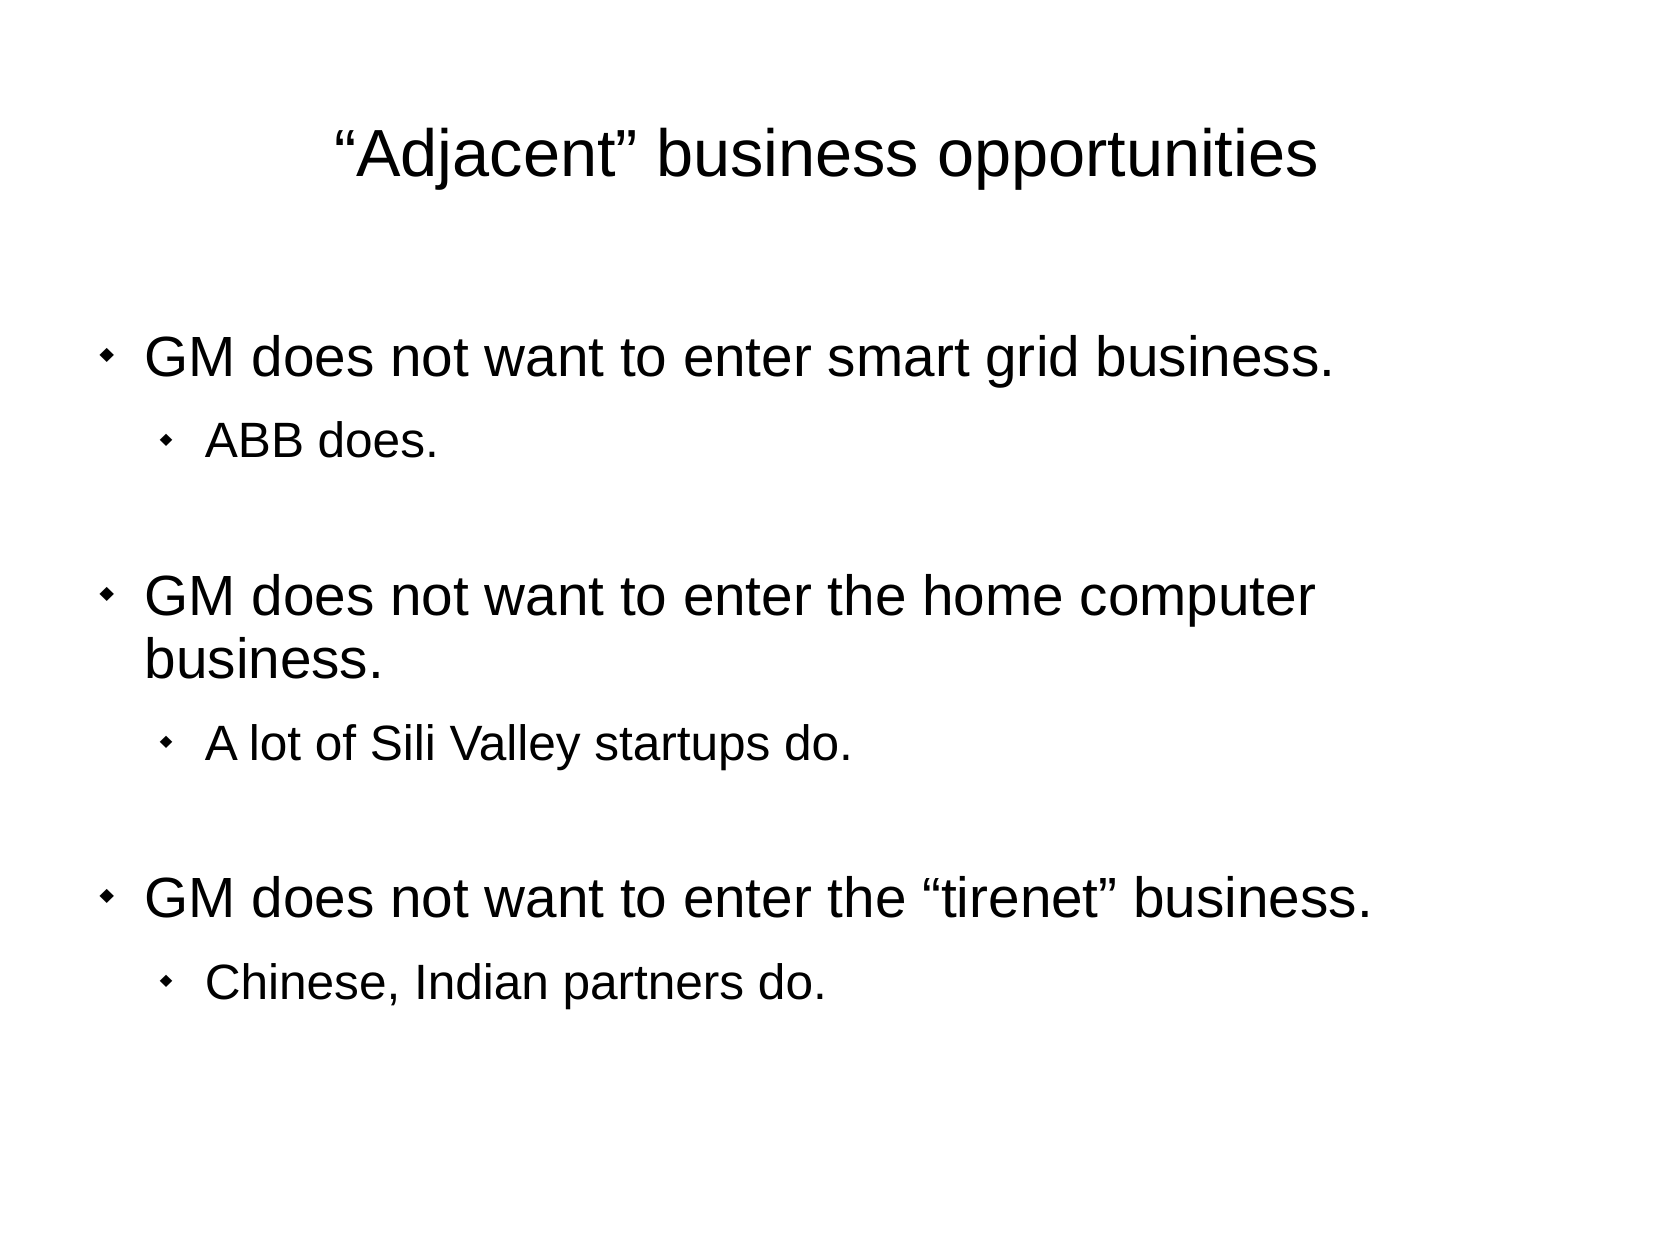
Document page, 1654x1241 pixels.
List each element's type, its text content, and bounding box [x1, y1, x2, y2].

list GM does not want to enter smart grid business. ABB does. GM does not want to enter the home computer business. A lot of Sili Valley startups do. GM does not want to enter the “tirenet” business. Chinese, Indian partners do. [84, 324, 1573, 1010]
title “Adjacent” business opportunities [82, 49, 1571, 257]
